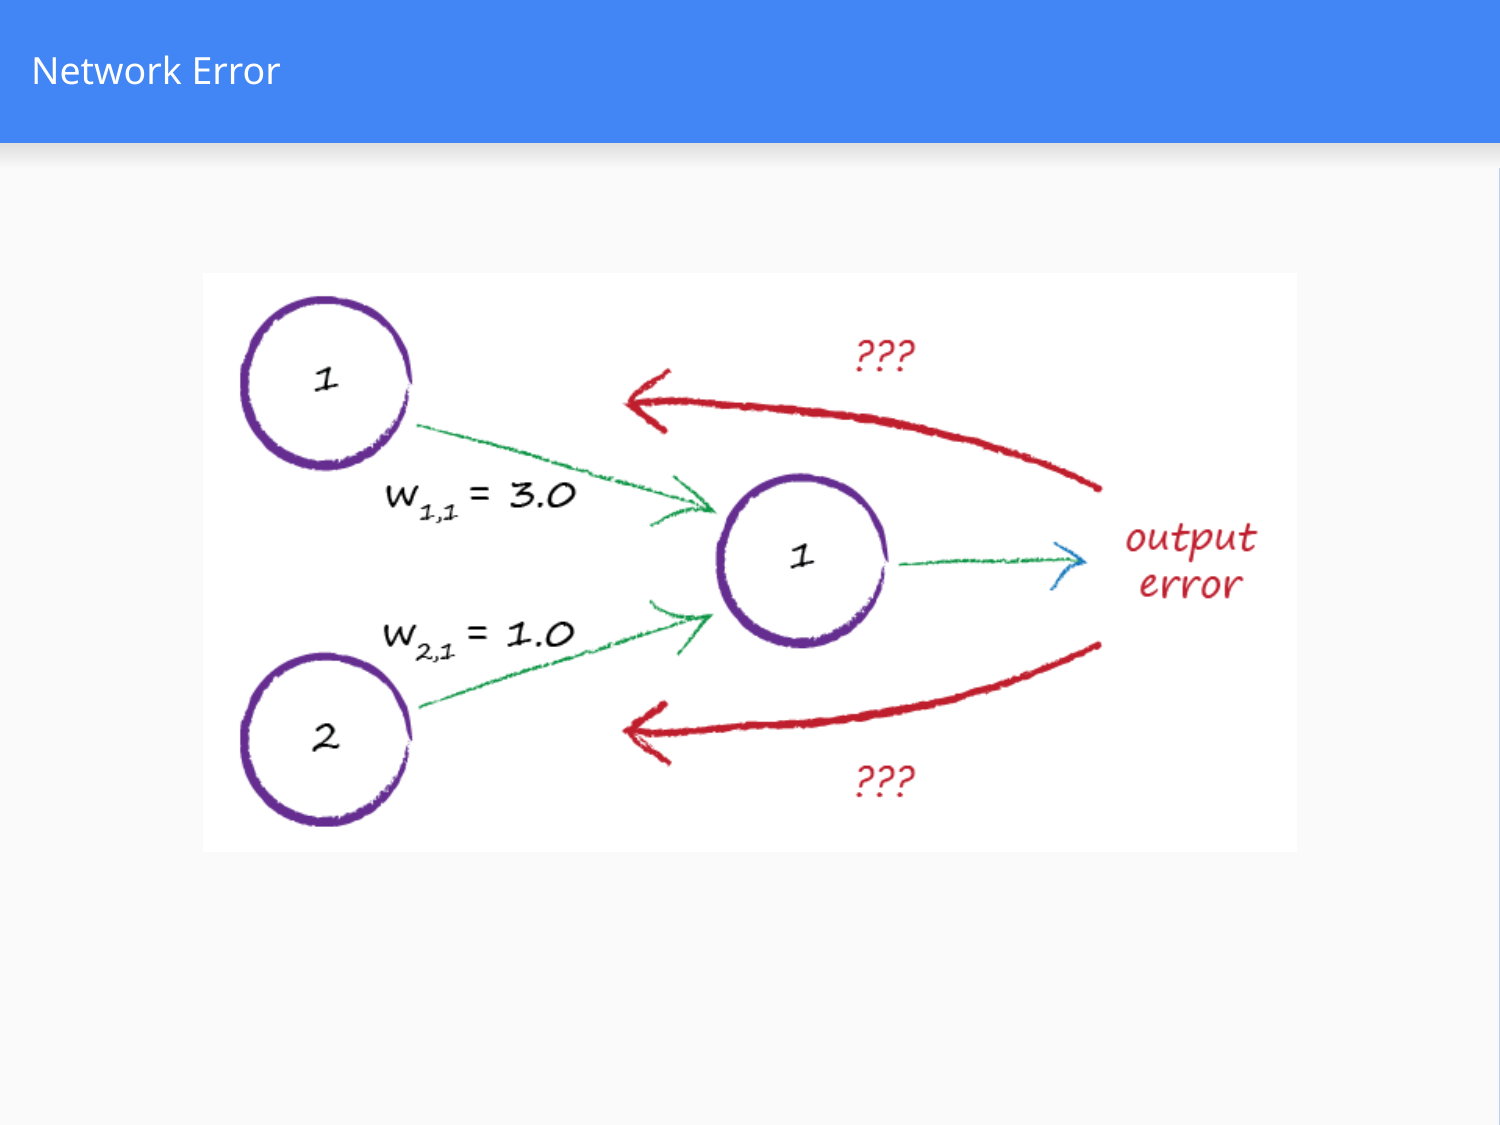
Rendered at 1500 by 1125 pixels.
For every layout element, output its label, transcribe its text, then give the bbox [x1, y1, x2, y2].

title Network Error [16, 3, 1464, 136]
picture [203, 273, 1297, 852]
